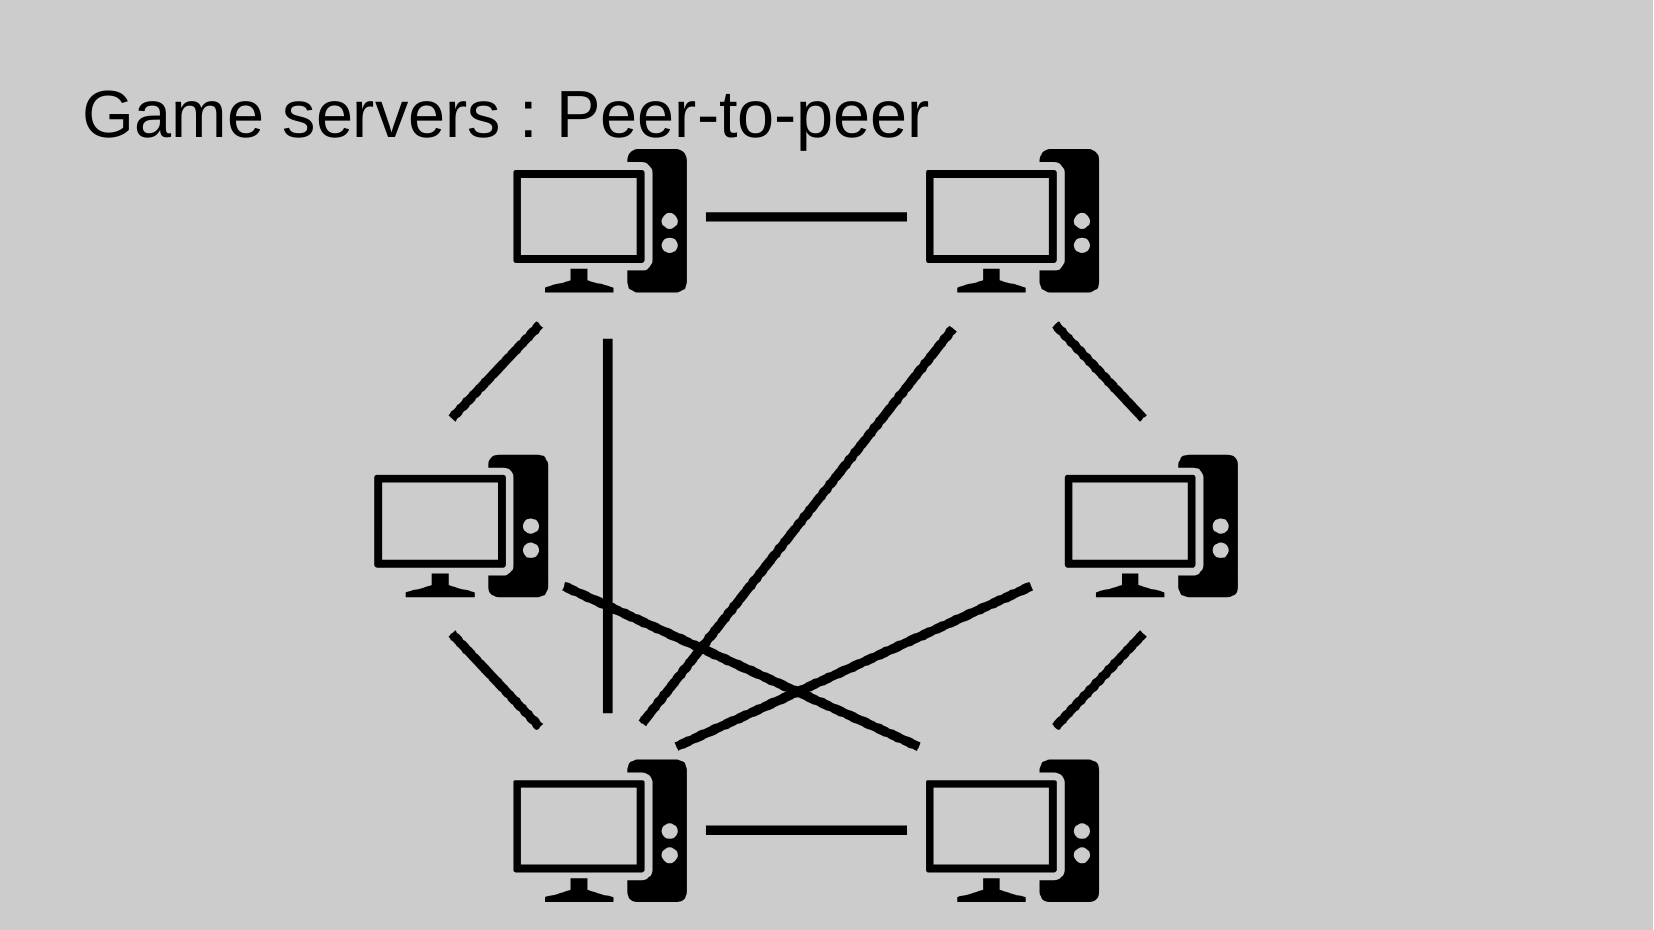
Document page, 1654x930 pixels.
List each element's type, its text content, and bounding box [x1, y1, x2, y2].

title Game servers : Peer-to-peer [82, 37, 1571, 193]
picture [374, 149, 1238, 902]
